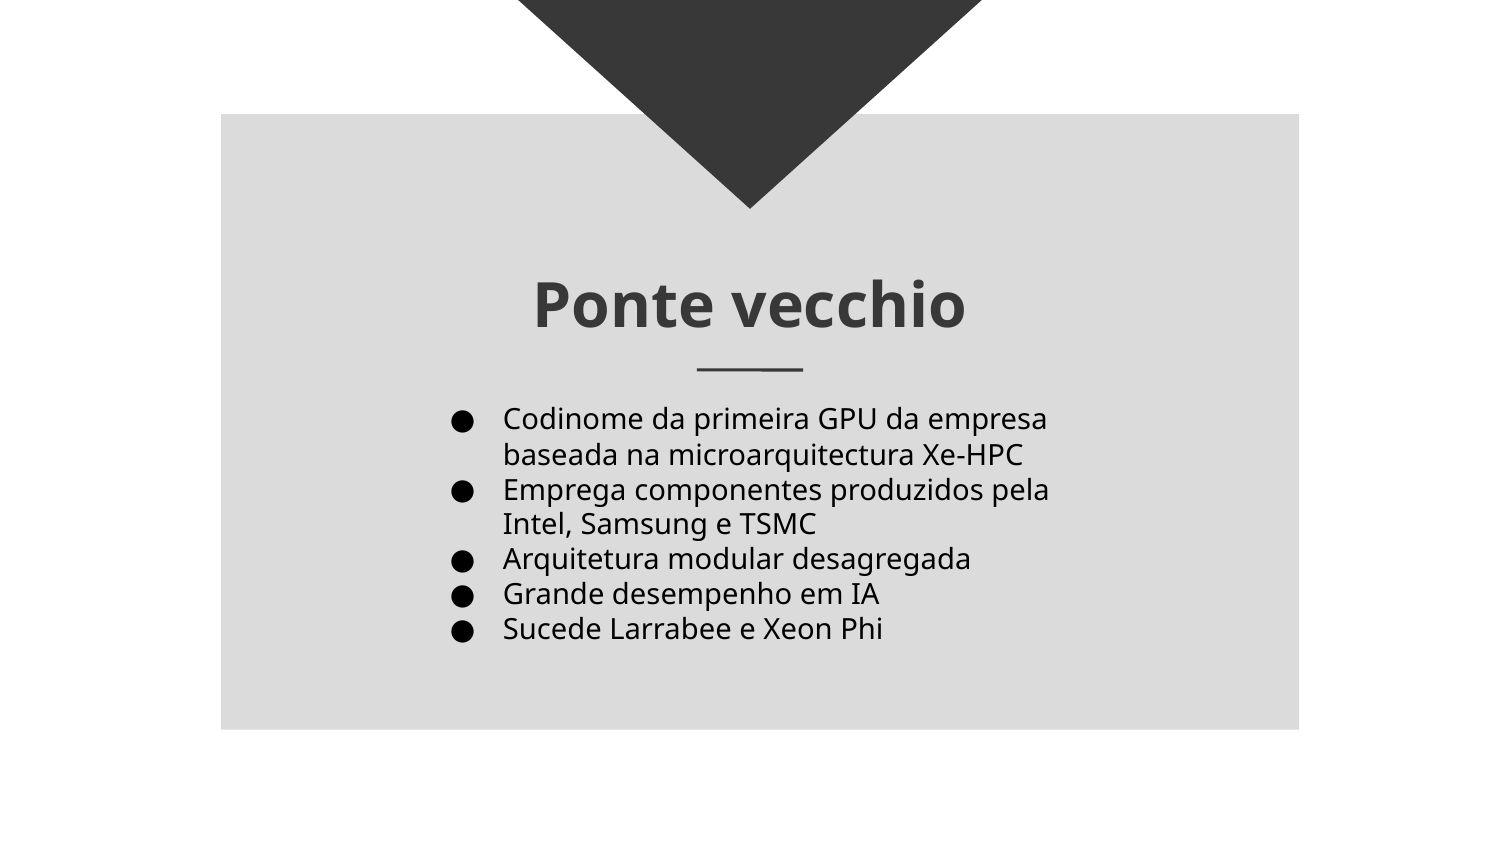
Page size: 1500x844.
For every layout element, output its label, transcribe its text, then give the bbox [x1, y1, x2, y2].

title Ponte vecchio [276, 249, 1224, 337]
list Codinome da primeira GPU da empresa baseada na microarquitectura Xe-HPC Emprega componentes produzidos pela Intel, Samsung e TSMC Arquitetura modular desagregada Grande desempenho em IA Sucede Larrabee e Xeon Phi [412, 385, 1087, 630]
